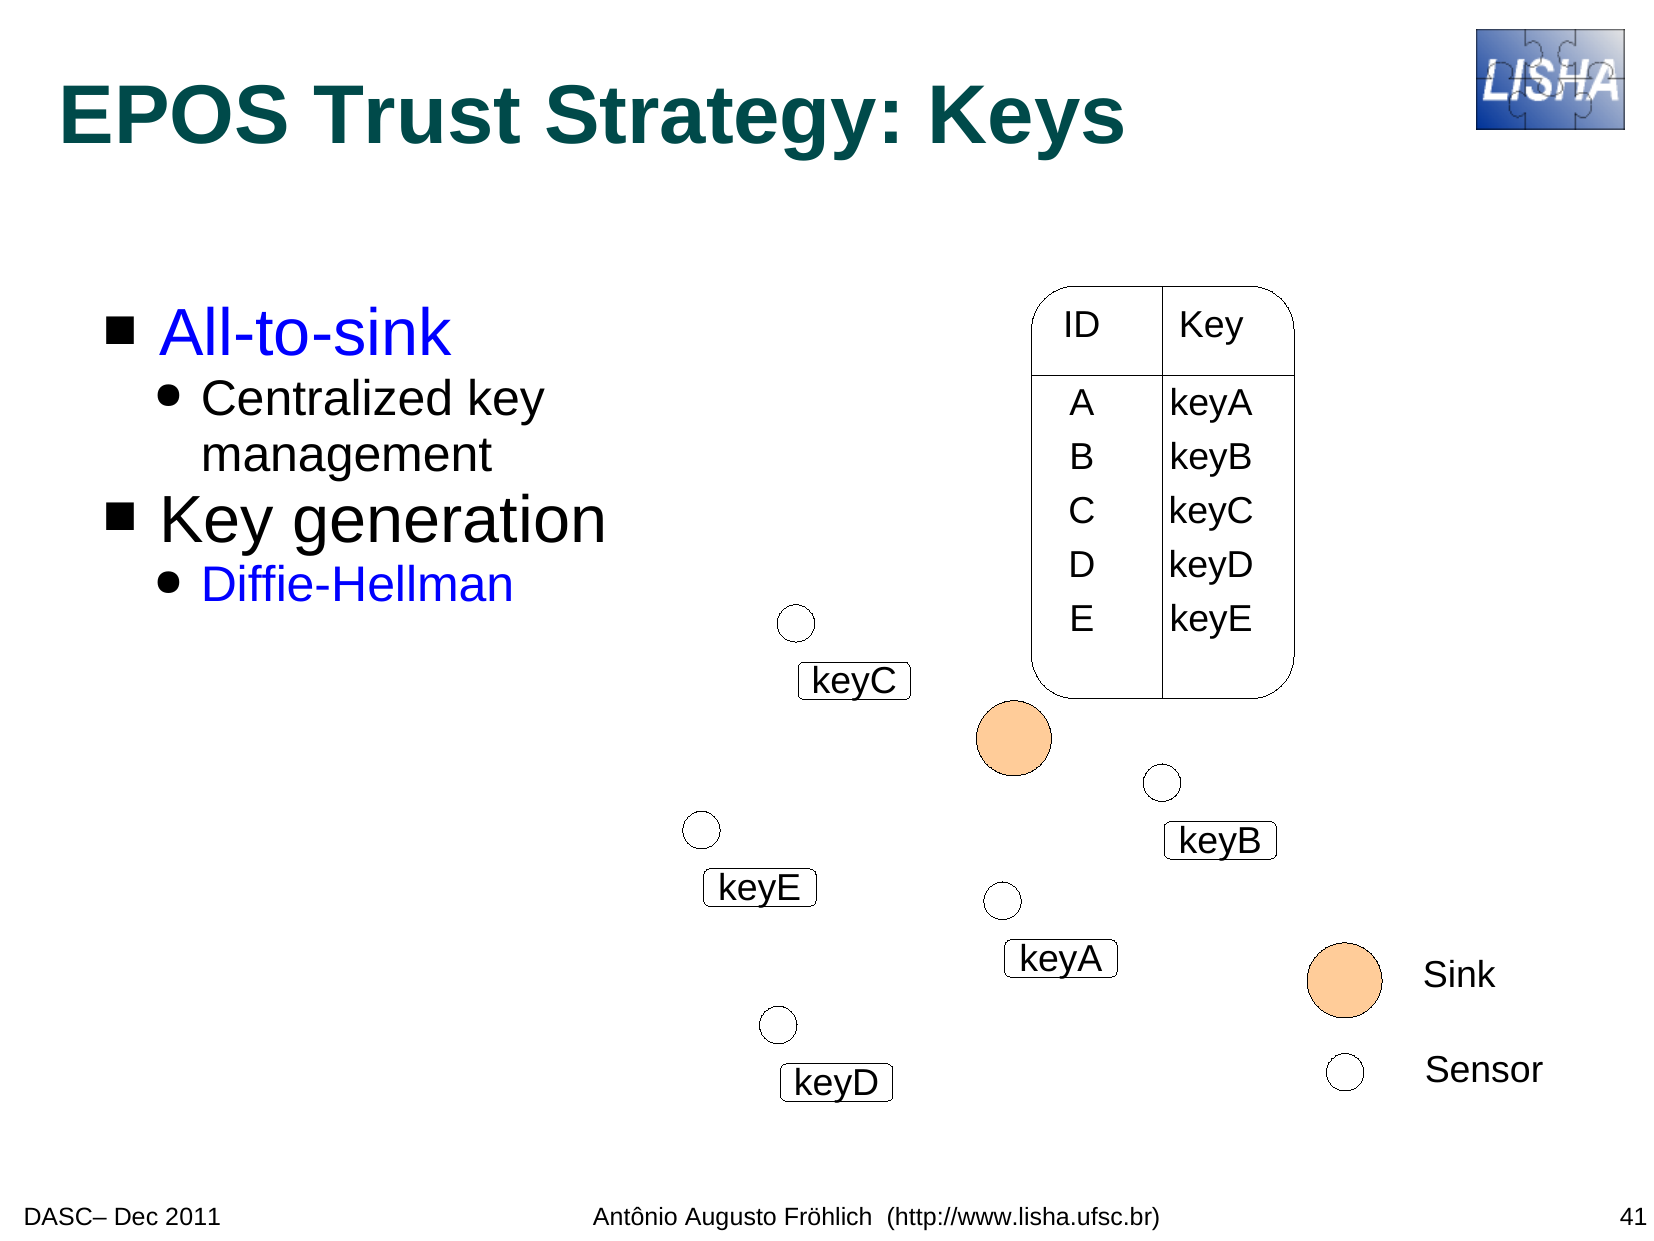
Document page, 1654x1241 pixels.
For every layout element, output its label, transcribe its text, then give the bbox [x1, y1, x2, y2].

list All-to-sink Centralized key management Key generation Diffie-Hellman [59, 295, 809, 1182]
text_box [777, 604, 815, 643]
picture [1476, 29, 1625, 130]
text_box Key keyA keyB keyC keyD keyE [1168, 303, 1254, 375]
text_box [983, 881, 1022, 920]
text_box [1031, 286, 1162, 375]
text_box [1163, 376, 1295, 699]
text_box ID A B C D E [1063, 376, 1101, 640]
text_box keyC [798, 662, 911, 700]
text_box [1307, 942, 1383, 1018]
text_box [976, 700, 1052, 776]
text_box [1163, 286, 1295, 375]
text_box ID A B C D E [1063, 303, 1101, 375]
text_box [682, 811, 721, 849]
text_box keyB [1164, 821, 1277, 860]
text_box keyE [703, 868, 817, 907]
title EPOS Trust Strategy: Keys [58, 11, 1463, 219]
text_box keyD [780, 1063, 893, 1102]
text_box [1143, 763, 1181, 802]
text_box keyA [1004, 939, 1118, 978]
text_box Key keyA keyB keyC keyD keyE [1168, 376, 1254, 640]
text_box [1326, 1053, 1364, 1091]
text_box [759, 1006, 798, 1044]
text_box [1031, 376, 1162, 699]
text_box Sink [1422, 953, 1546, 996]
text_box Sensor [1424, 1048, 1544, 1091]
